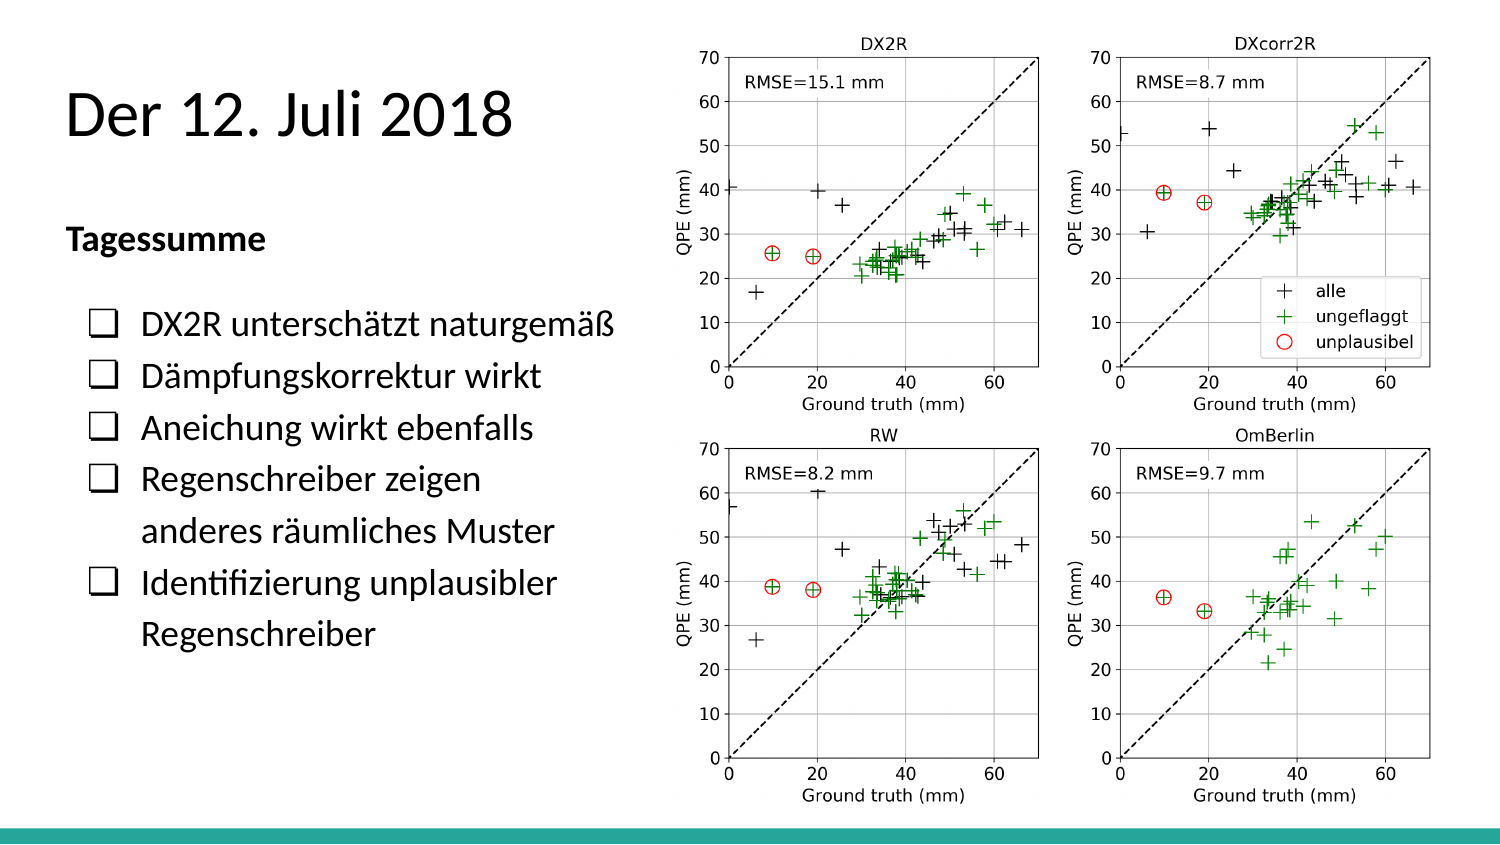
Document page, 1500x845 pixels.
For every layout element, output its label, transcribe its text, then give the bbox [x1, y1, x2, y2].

text_box Der 12. Juli 2018 [51, 55, 657, 156]
text_box Tagessumme DX2R unterschätzt naturgemäß Dämpfungskorrektur wirkt Aneichung wirkt ebenfalls Regenschreiber zeigen anderes räumliches Muster Identifizierung unplausibler Regenschreiber [51, 192, 657, 750]
picture [657, 23, 1453, 819]
